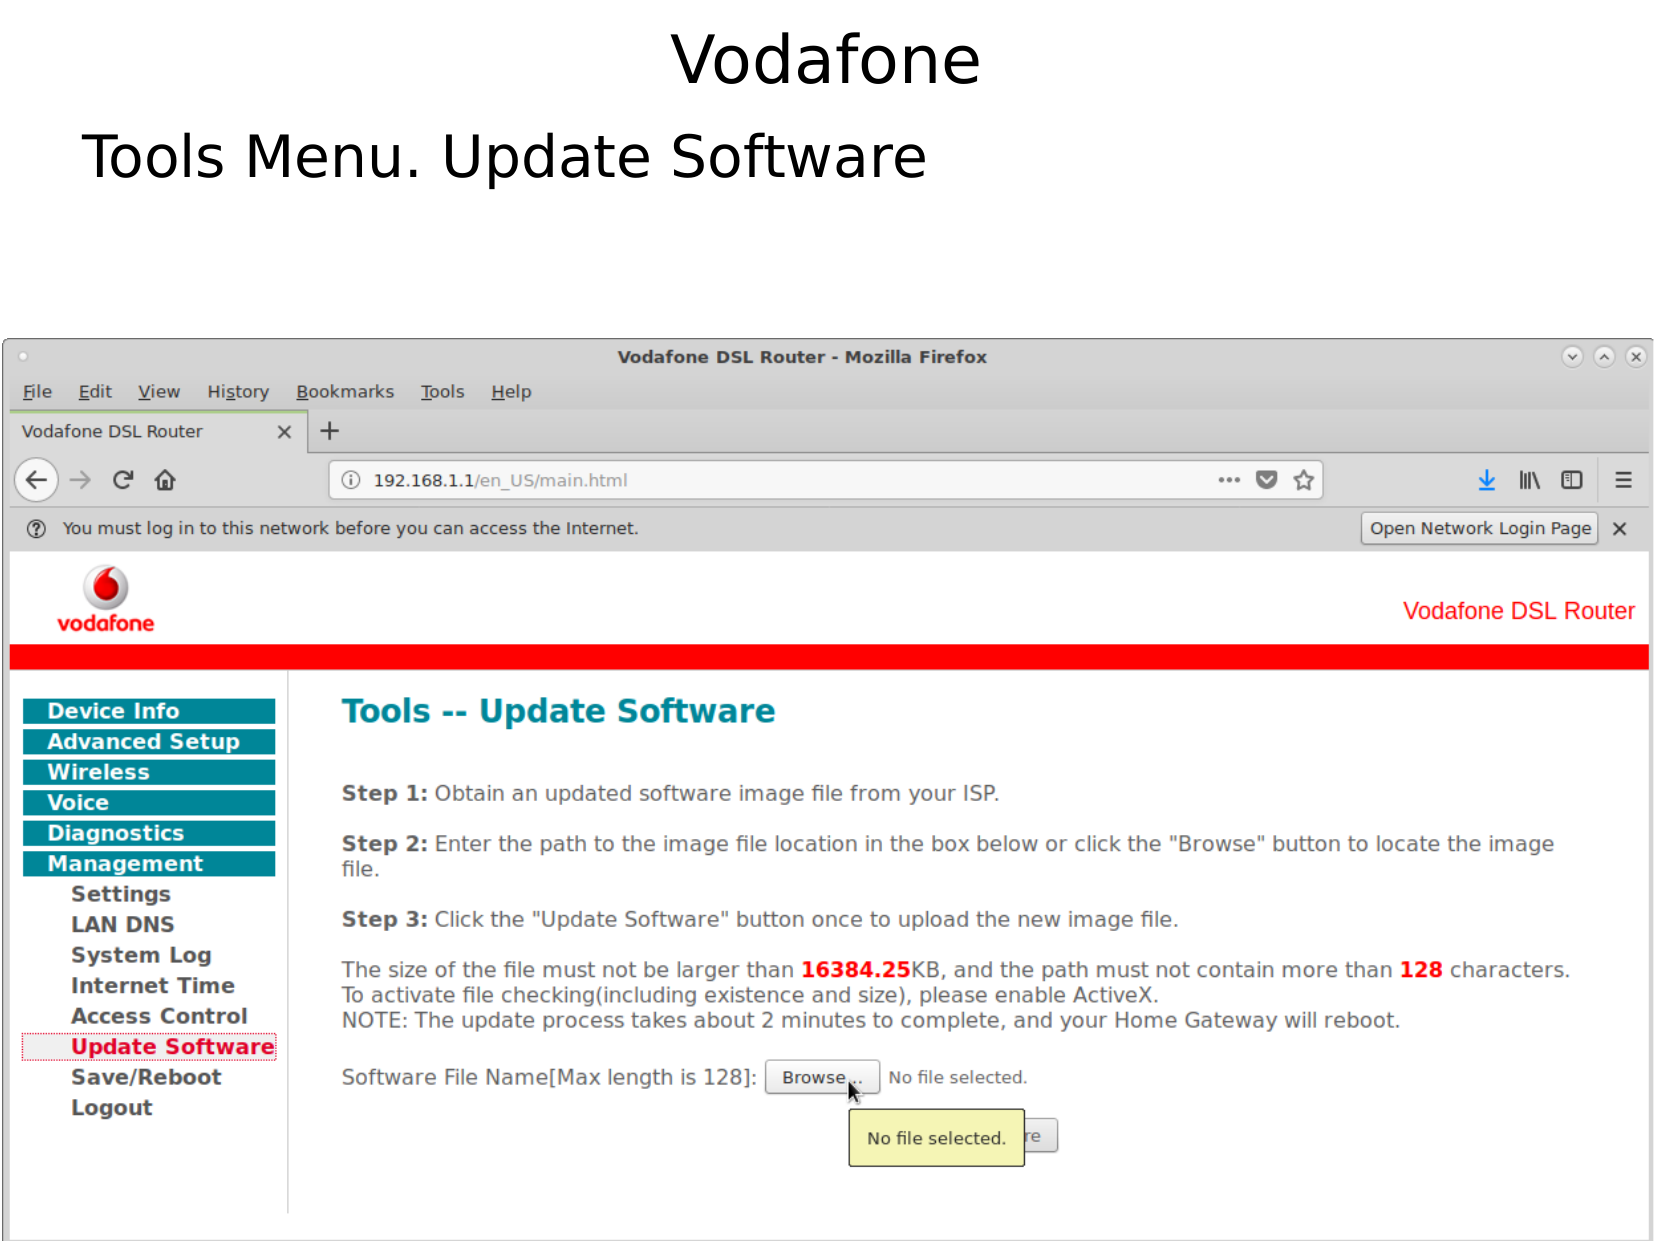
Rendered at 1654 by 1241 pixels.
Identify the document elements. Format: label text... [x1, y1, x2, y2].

picture [2, 338, 1654, 1241]
title Vodafone [82, 21, 1571, 100]
subtitle Tools Menu. Update Software [82, 113, 1571, 201]
